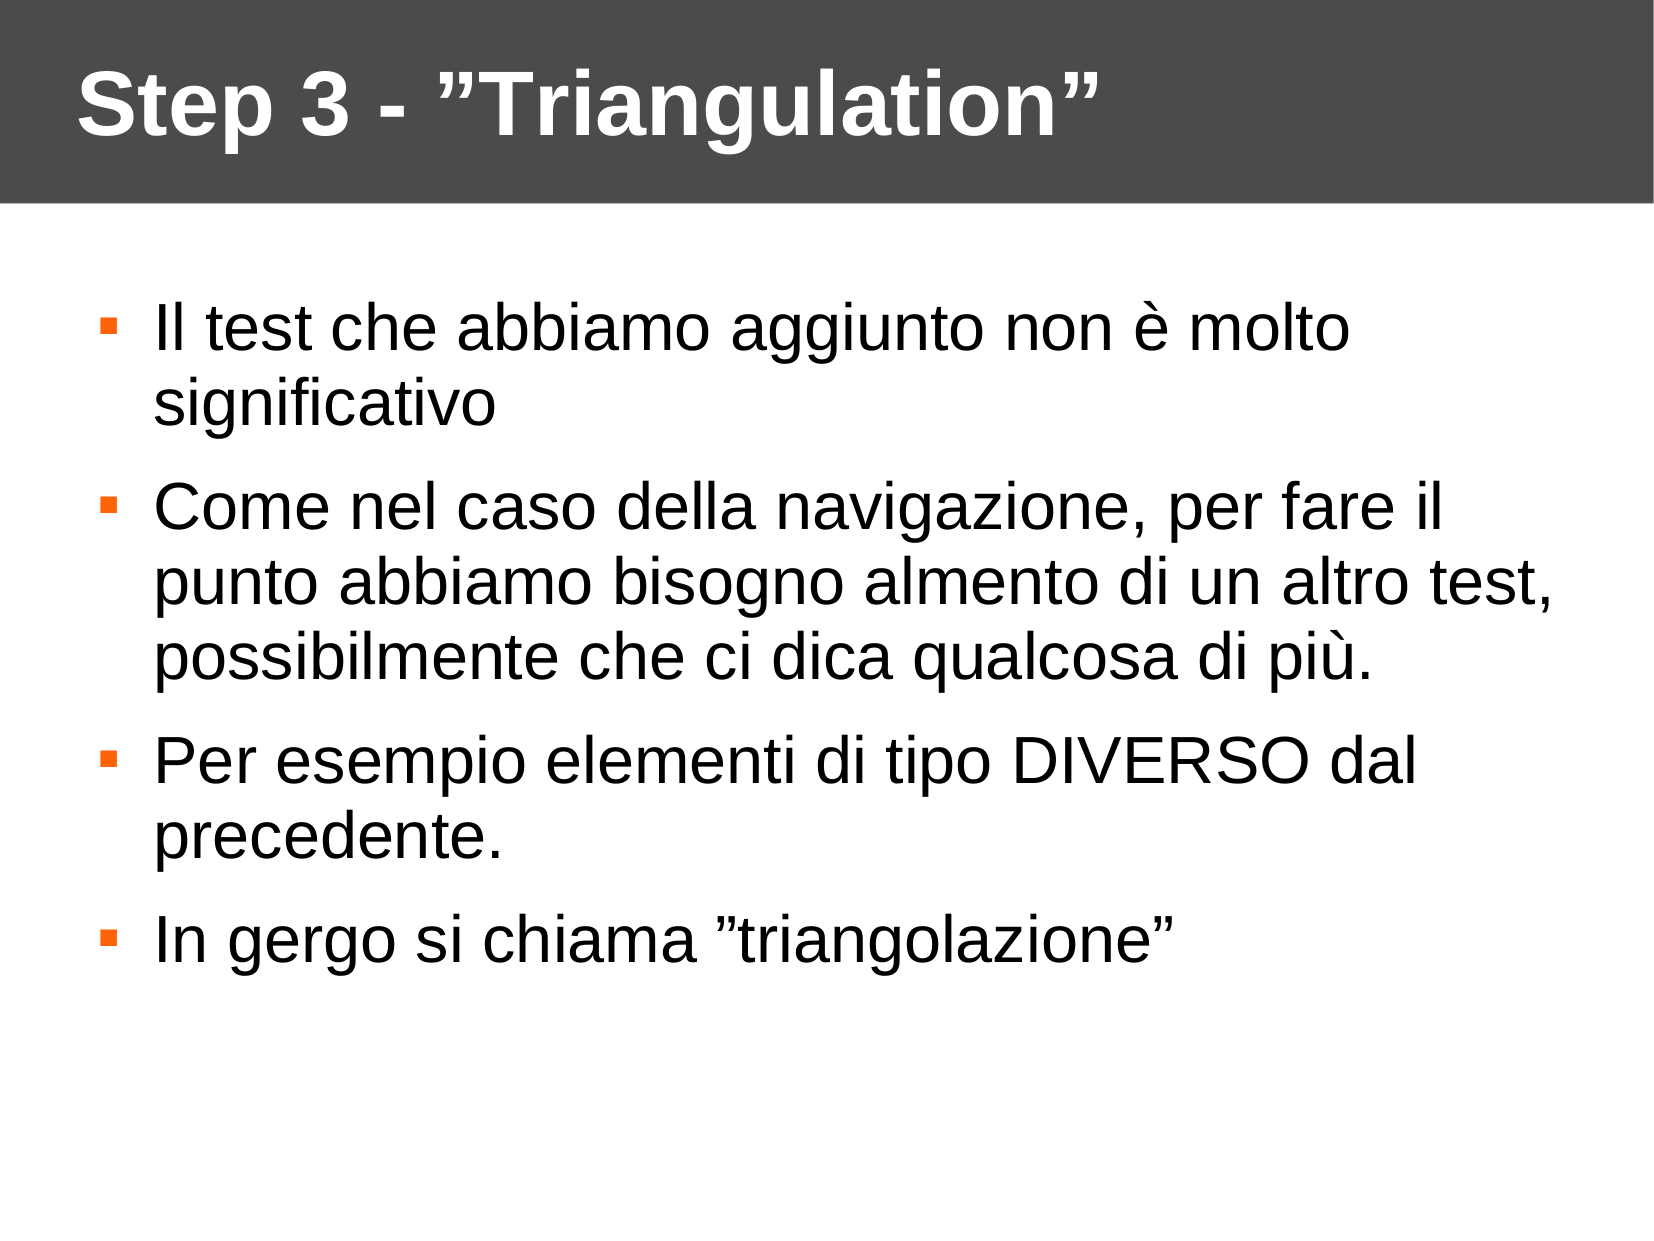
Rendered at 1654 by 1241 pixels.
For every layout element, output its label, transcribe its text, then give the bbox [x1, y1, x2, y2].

picture [0, 0, 1654, 1241]
title Step 3 - ”Triangulation” [76, 0, 1565, 208]
list Il test che abbiamo aggiunto non è molto significativo Come nel caso della navigazione, per fare il punto abbiamo bisogno almento di un altro test, possibilmente che ci dica qualcosa di più. Per esempio elementi di tipo DIVERSO dal precedente. In gergo si chiama ”triangolazione” [82, 290, 1571, 1109]
